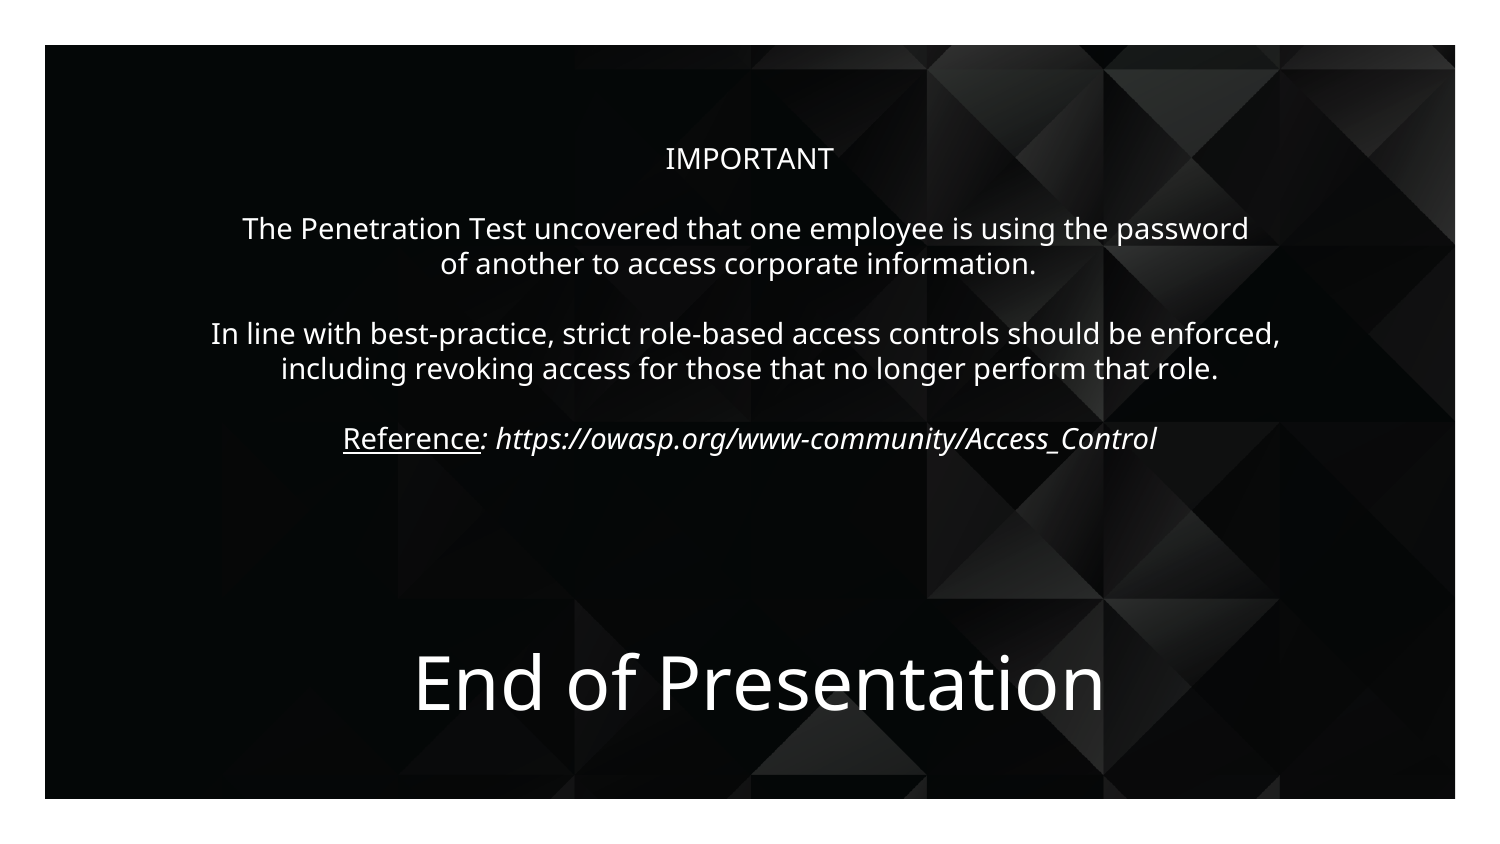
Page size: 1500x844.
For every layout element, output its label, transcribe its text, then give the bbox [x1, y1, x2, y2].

title IMPORTANT The Penetration Test uncovered that one employee is using the password of another to access corporate information. In line with best-practice, strict role-based access controls should be enforced, including revoking access for those that no longer perform that role. Reference: https://owasp.org/www-community/Access_Control End of Presentation [45, 125, 1456, 515]
